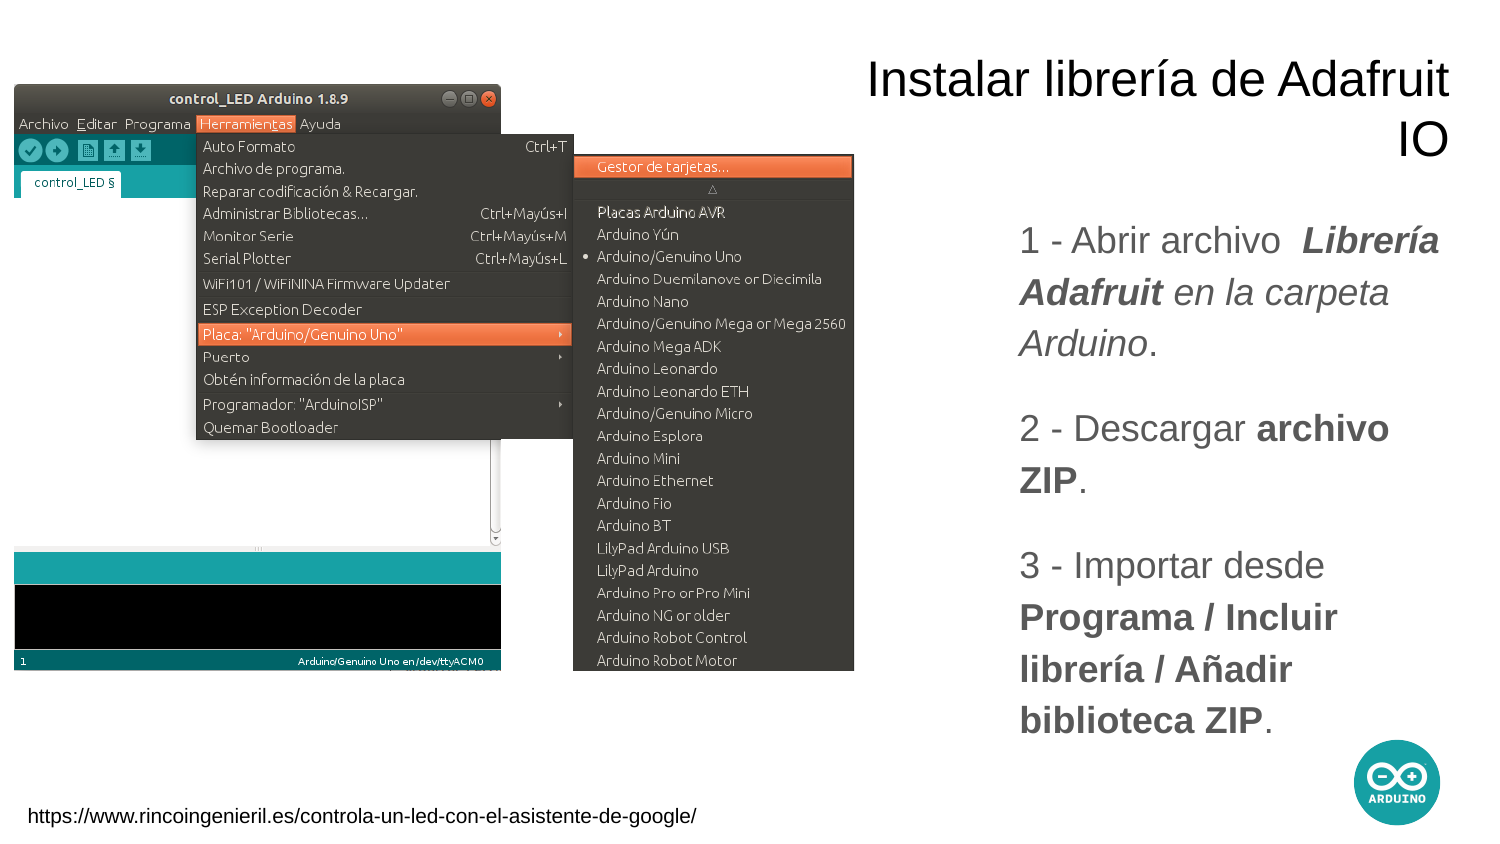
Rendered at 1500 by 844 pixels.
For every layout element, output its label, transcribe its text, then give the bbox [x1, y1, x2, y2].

picture [1339, 728, 1454, 837]
list 1 - Abrir archivo Librería Adafruit en la carpeta Arduino. 2 - Descargar archivo ZIP. 3 - Importar desde Programa / Incluir librería / Añadir biblioteca ZIP. [1004, 194, 1465, 716]
title Instalar librería de Adafruit IO [816, 57, 1465, 182]
picture [14, 84, 855, 671]
